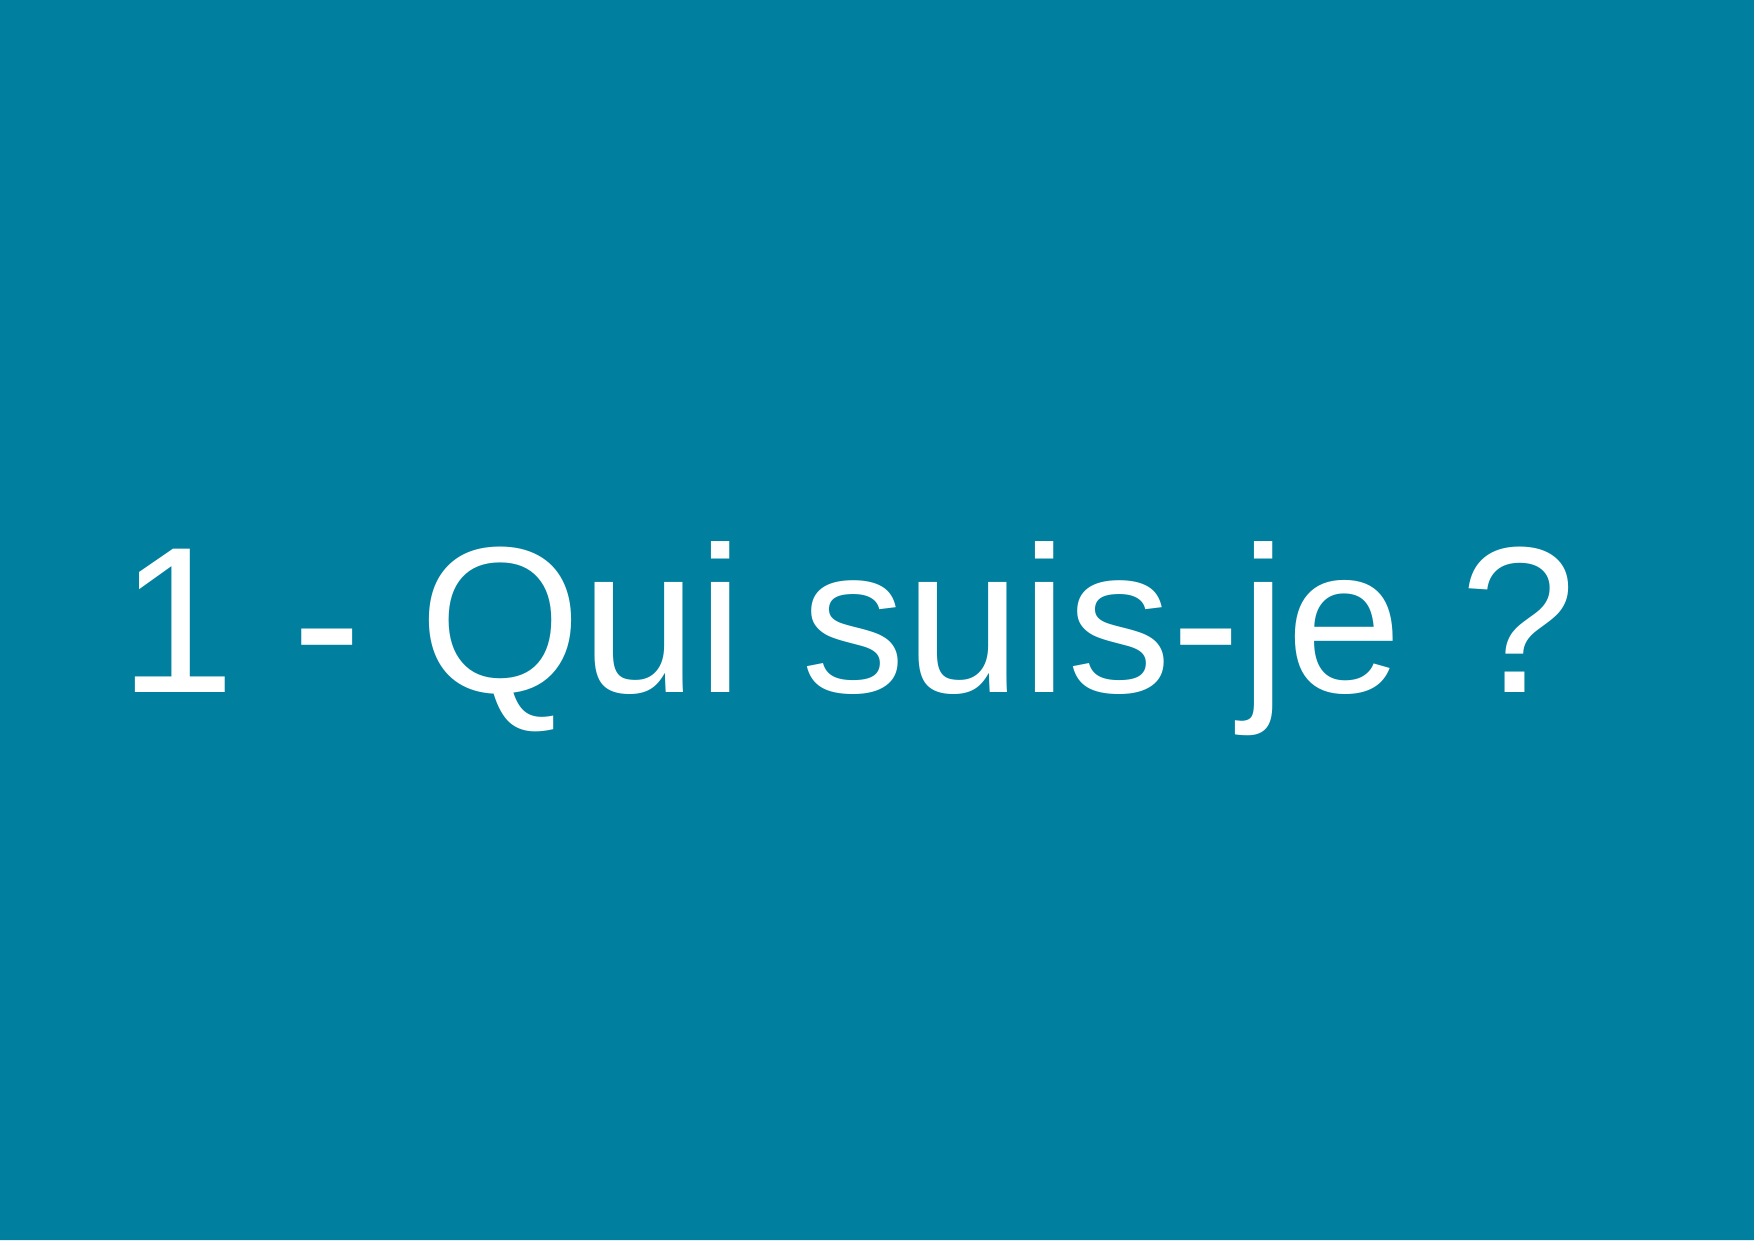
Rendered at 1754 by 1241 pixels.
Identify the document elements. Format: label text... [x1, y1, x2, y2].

text_box 1 - Qui suis-je ? [0, 0, 1754, 1241]
